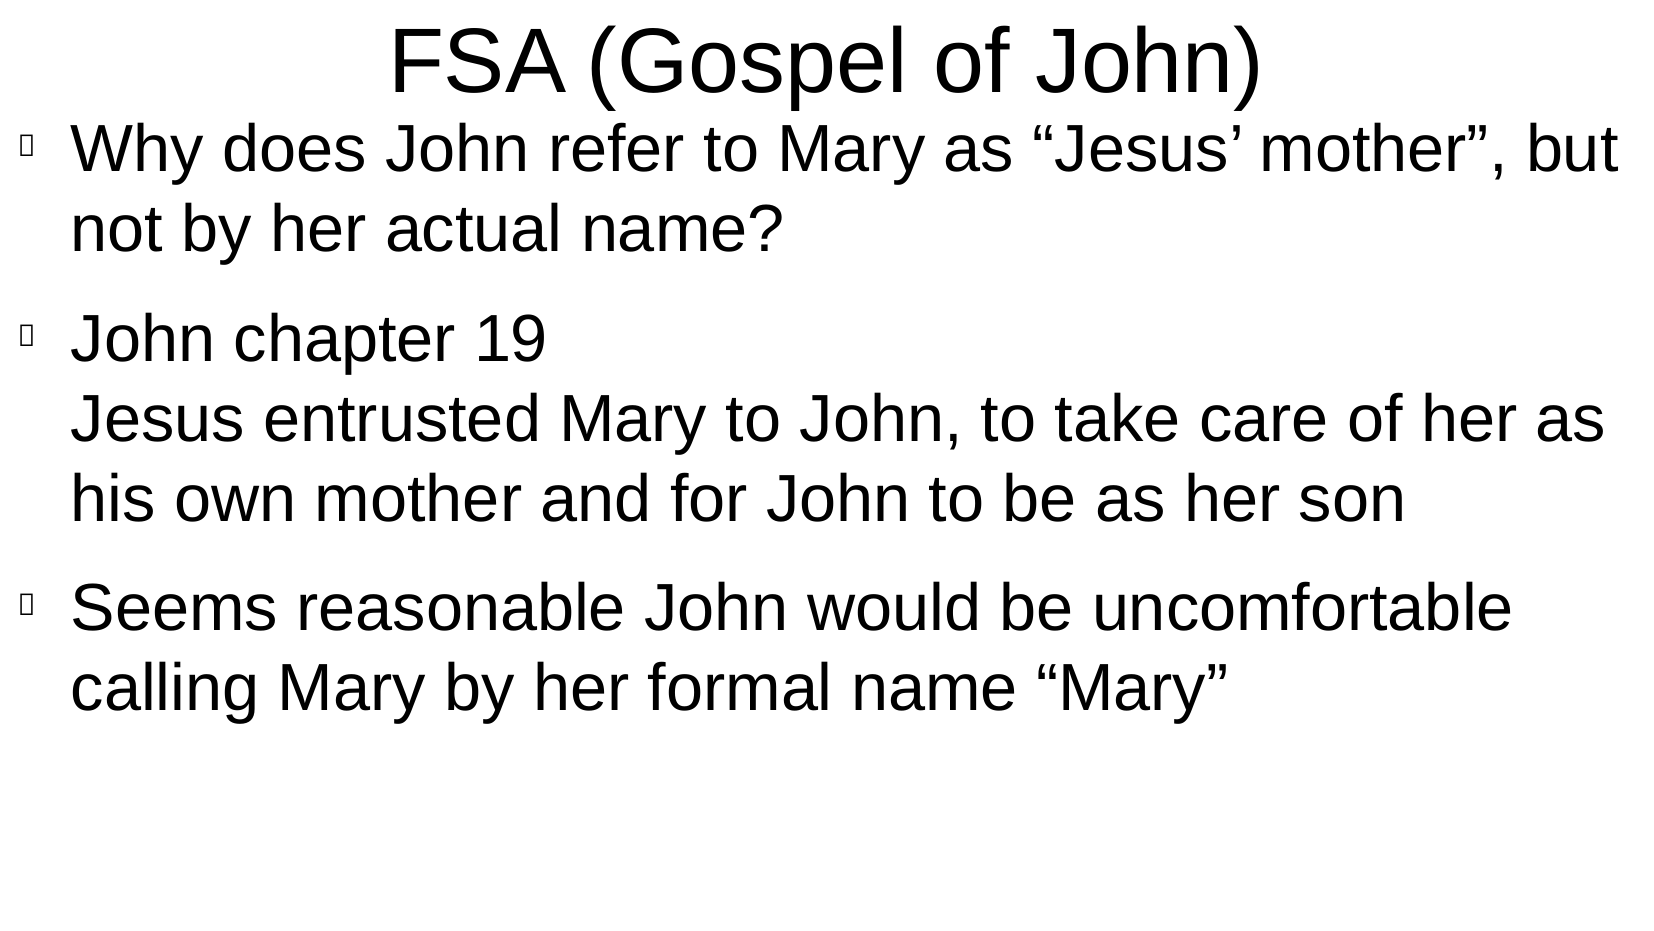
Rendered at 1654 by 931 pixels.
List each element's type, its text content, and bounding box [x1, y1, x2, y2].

list Why does John refer to Mary as “Jesus’ mother”, but not by her actual name? John chapter 19 Jesus entrusted Mary to John, to take care of her as his own mother and for John to be as her son Seems reasonable John would be uncomfortable calling Mary by her formal name “Mary” [0, 105, 1654, 931]
title FSA (Gospel of John) [82, 0, 1571, 105]
